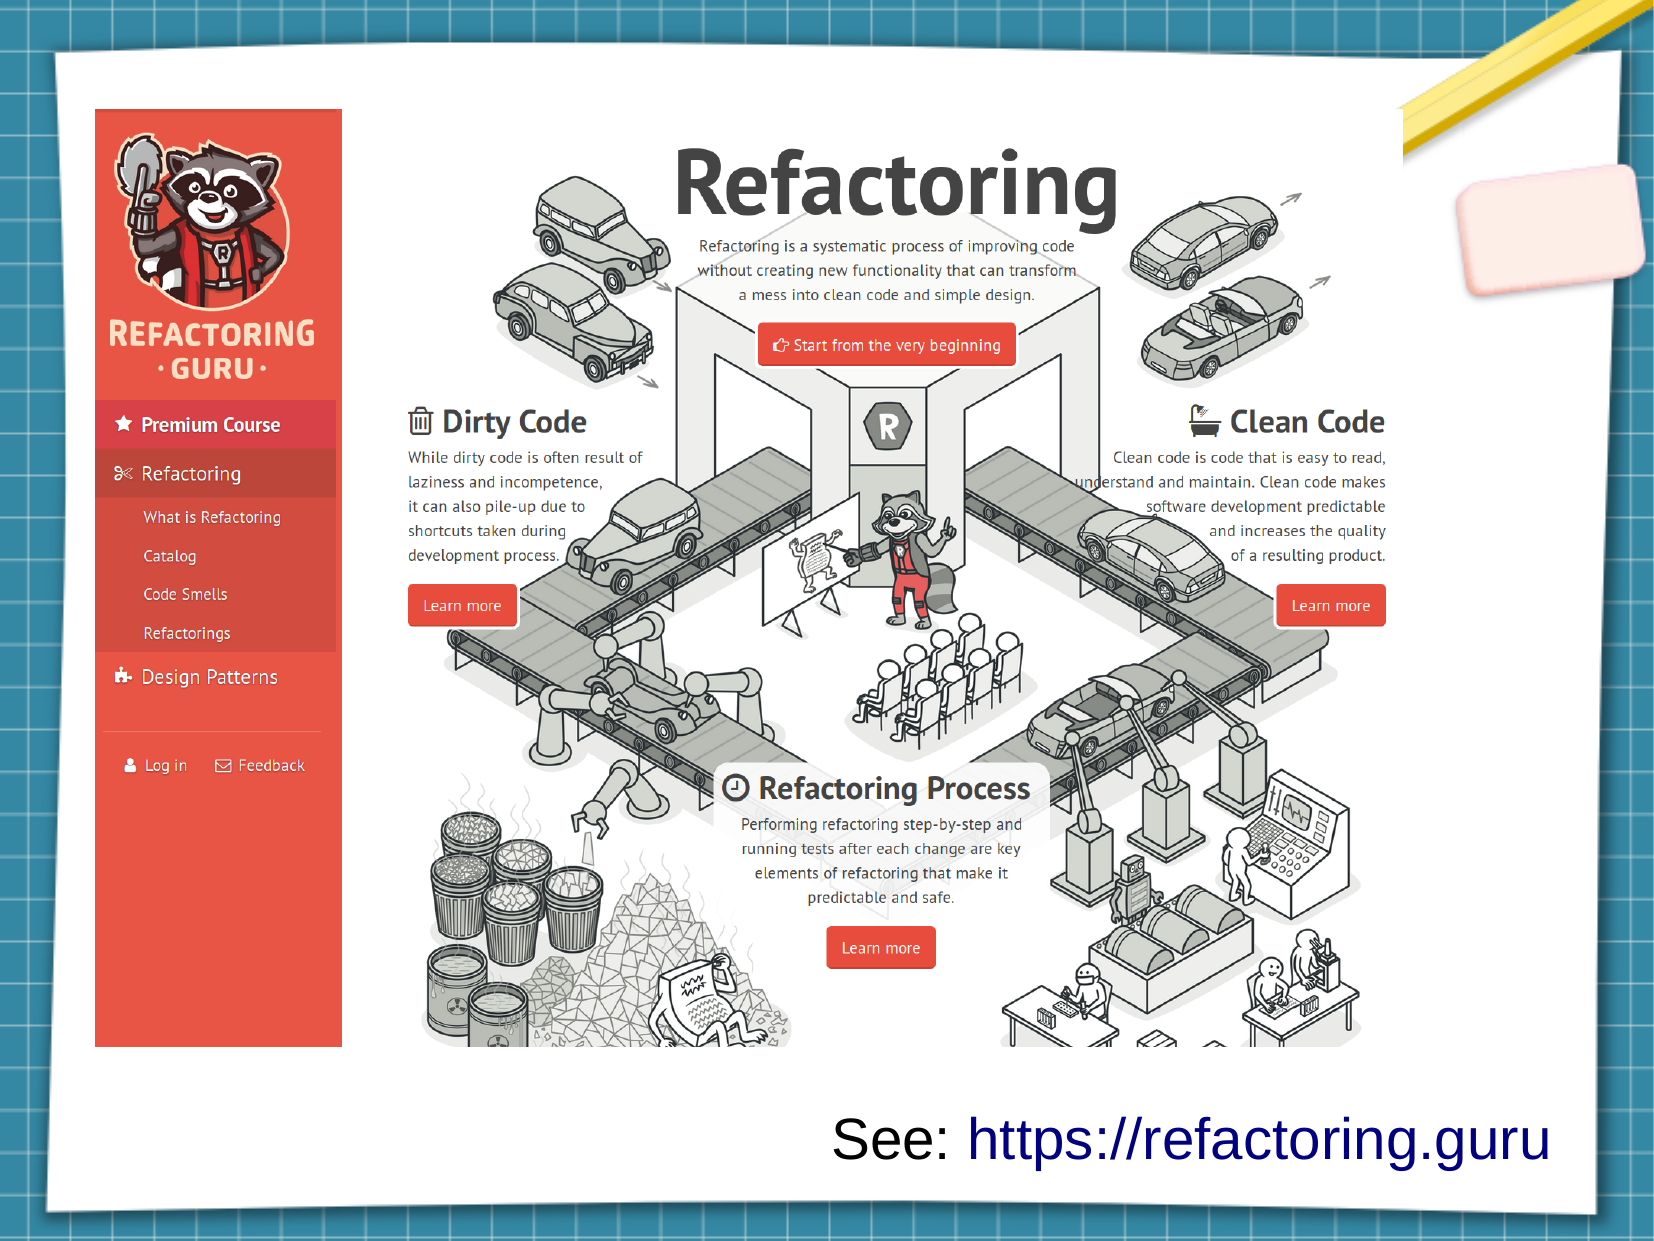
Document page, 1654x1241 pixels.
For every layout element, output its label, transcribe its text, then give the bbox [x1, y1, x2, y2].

picture [0, 0, 1654, 1241]
text_box See: https://refactoring.guru [600, 1099, 1584, 1192]
